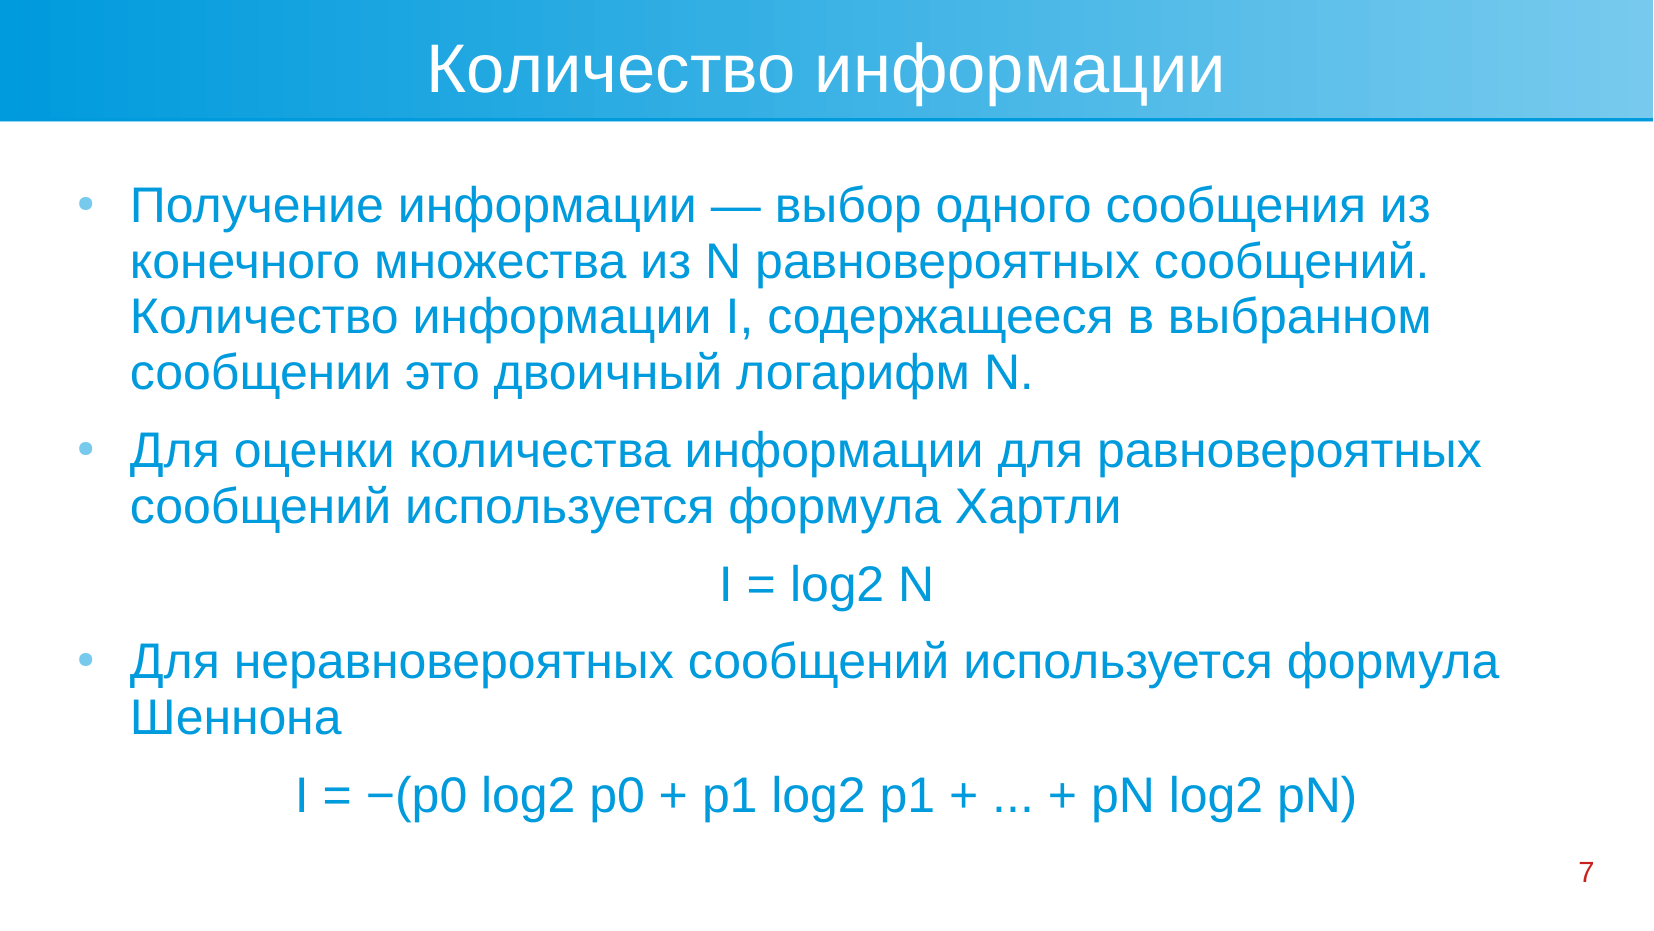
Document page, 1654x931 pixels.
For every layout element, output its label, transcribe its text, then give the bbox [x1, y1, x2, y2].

title Количество информации [59, 29, 1595, 108]
list Получение информации — выбор одного сообщения из конечного множества из N равновероятных сообщений. Количество информации I, содержащееся в выбранном сообщении это двоичный логарифм N. Для оценки количества информации для равновероятных сообщений используется формула Хартли I = log2 N Для неравновероятных сообщений используется формула Шеннона I = −(p0 log2 p0 + p1 log2 p1 + ... + pN log2 pN) [59, 177, 1595, 826]
